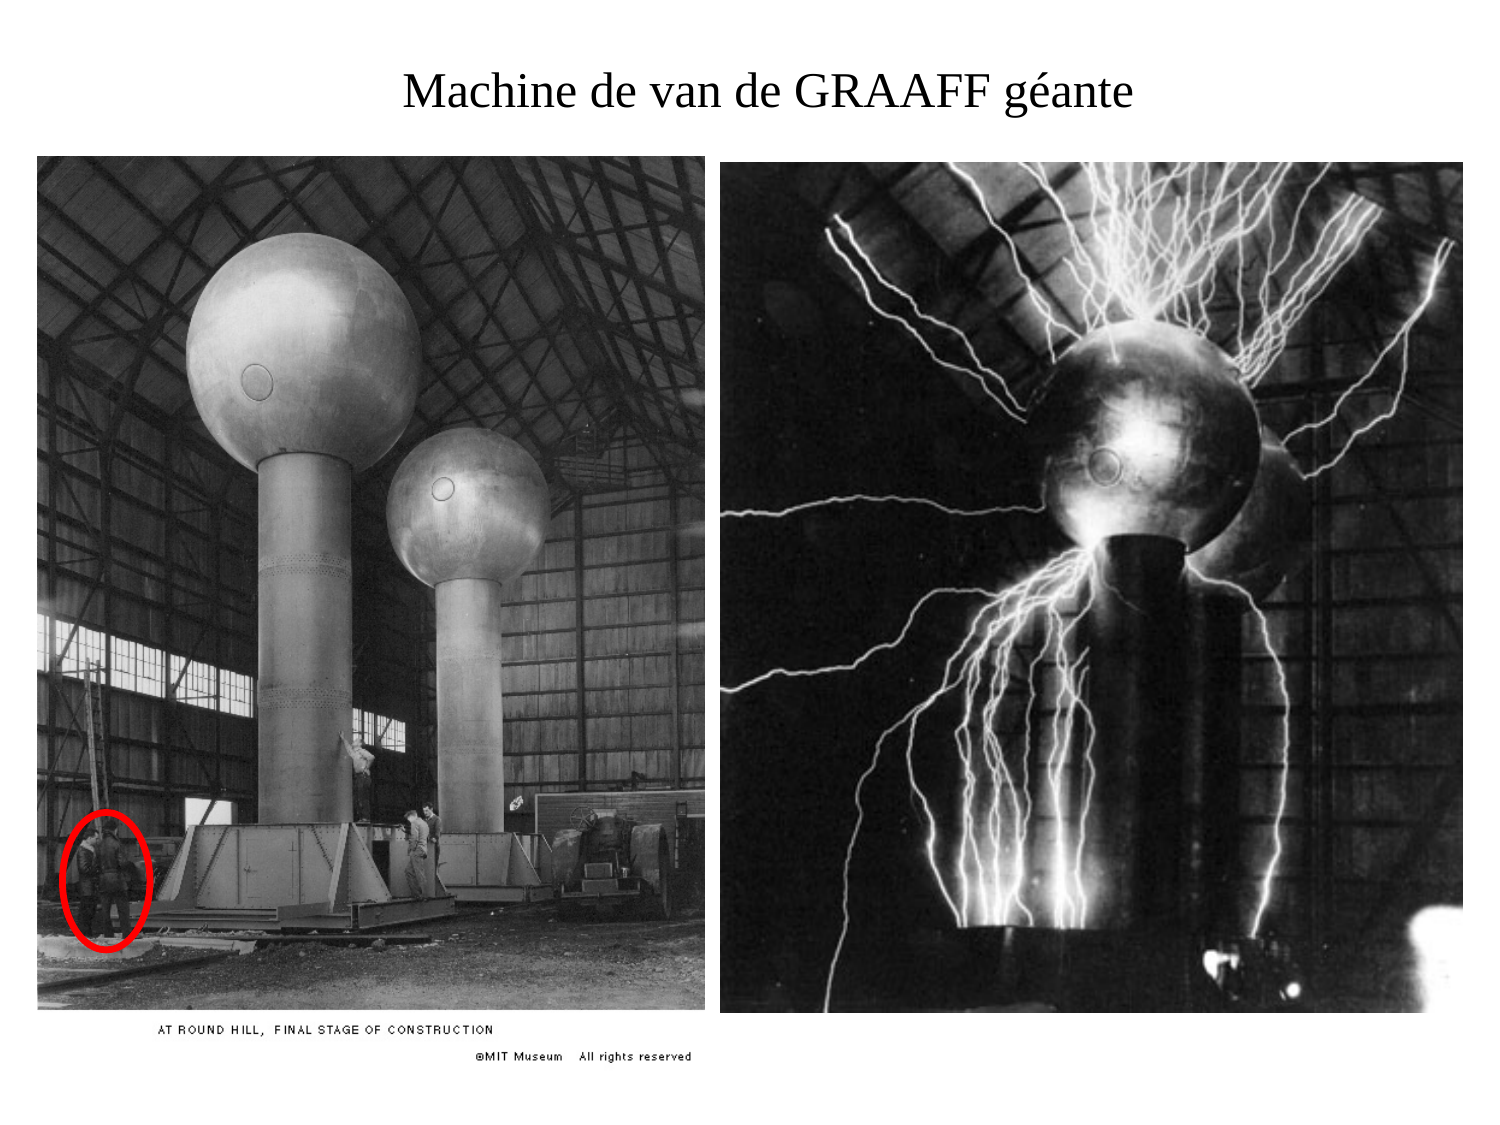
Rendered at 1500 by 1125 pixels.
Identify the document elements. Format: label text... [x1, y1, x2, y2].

picture [720, 162, 1463, 1013]
picture [37, 156, 705, 1075]
text_box Machine de van de GRAAFF géante [387, 49, 1150, 125]
